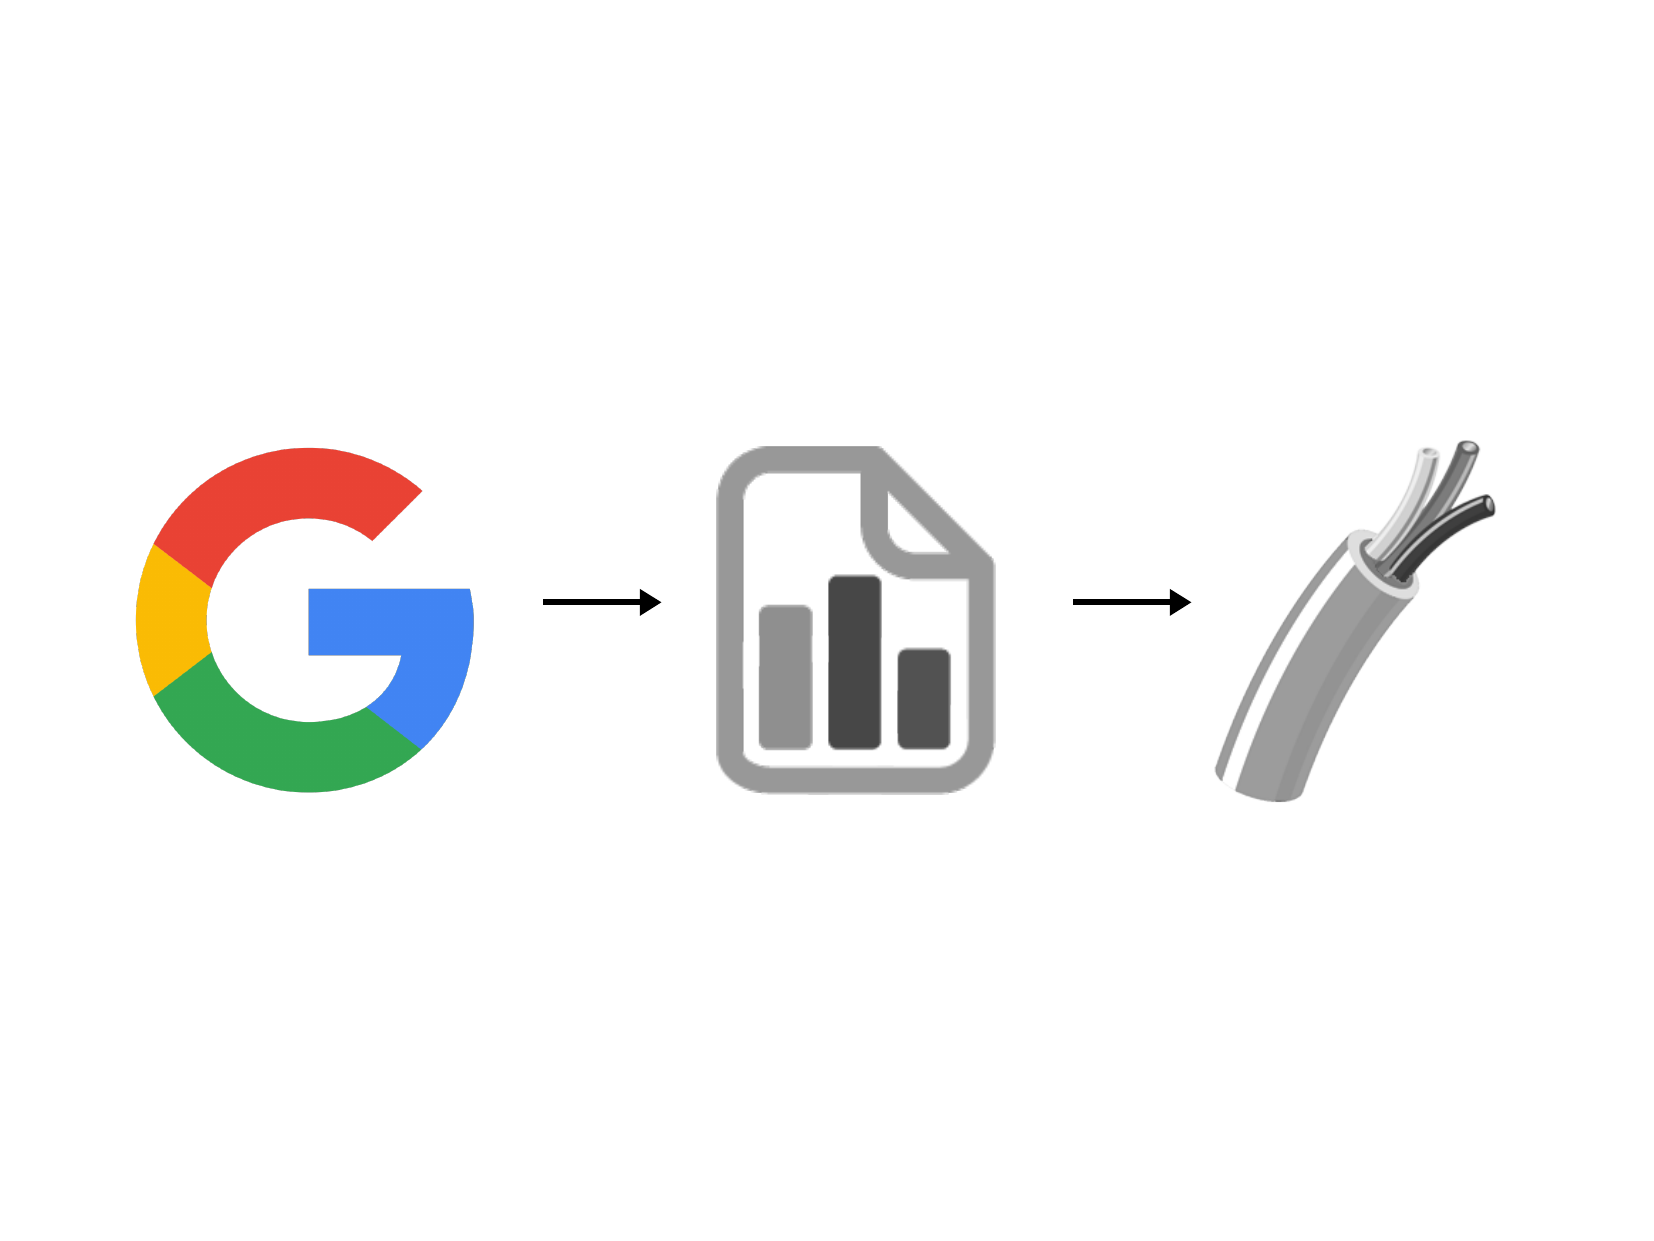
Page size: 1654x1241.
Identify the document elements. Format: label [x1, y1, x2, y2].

picture [650, 443, 1004, 797]
picture [1159, 432, 1536, 808]
picture [120, 432, 497, 808]
